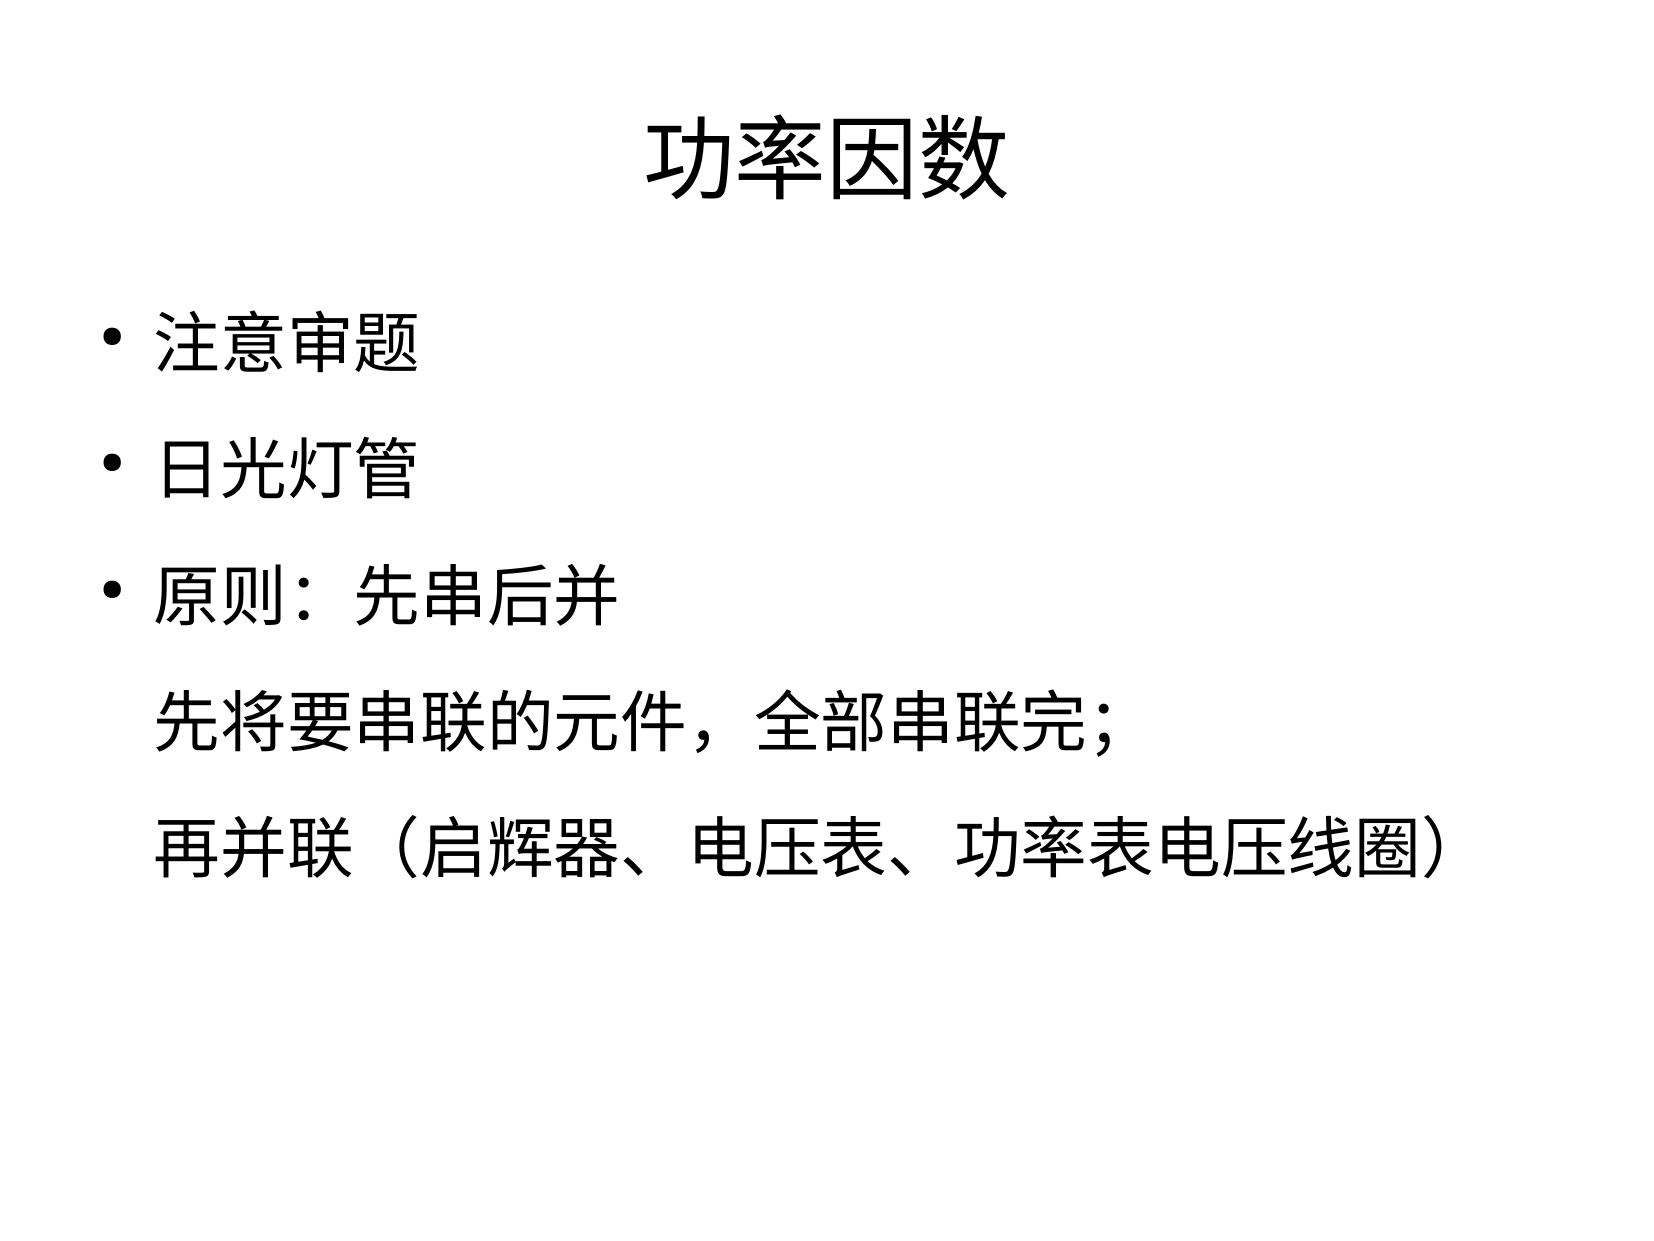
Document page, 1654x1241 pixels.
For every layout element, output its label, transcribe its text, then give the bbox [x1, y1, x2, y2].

title 功率因数 [82, 49, 1571, 257]
list 注意审题 日光灯管 原则：先串后并 先将要串联的元件，全部串联完； 再并联（启辉器、电压表、功率表电压线圈） [82, 290, 1571, 1010]
